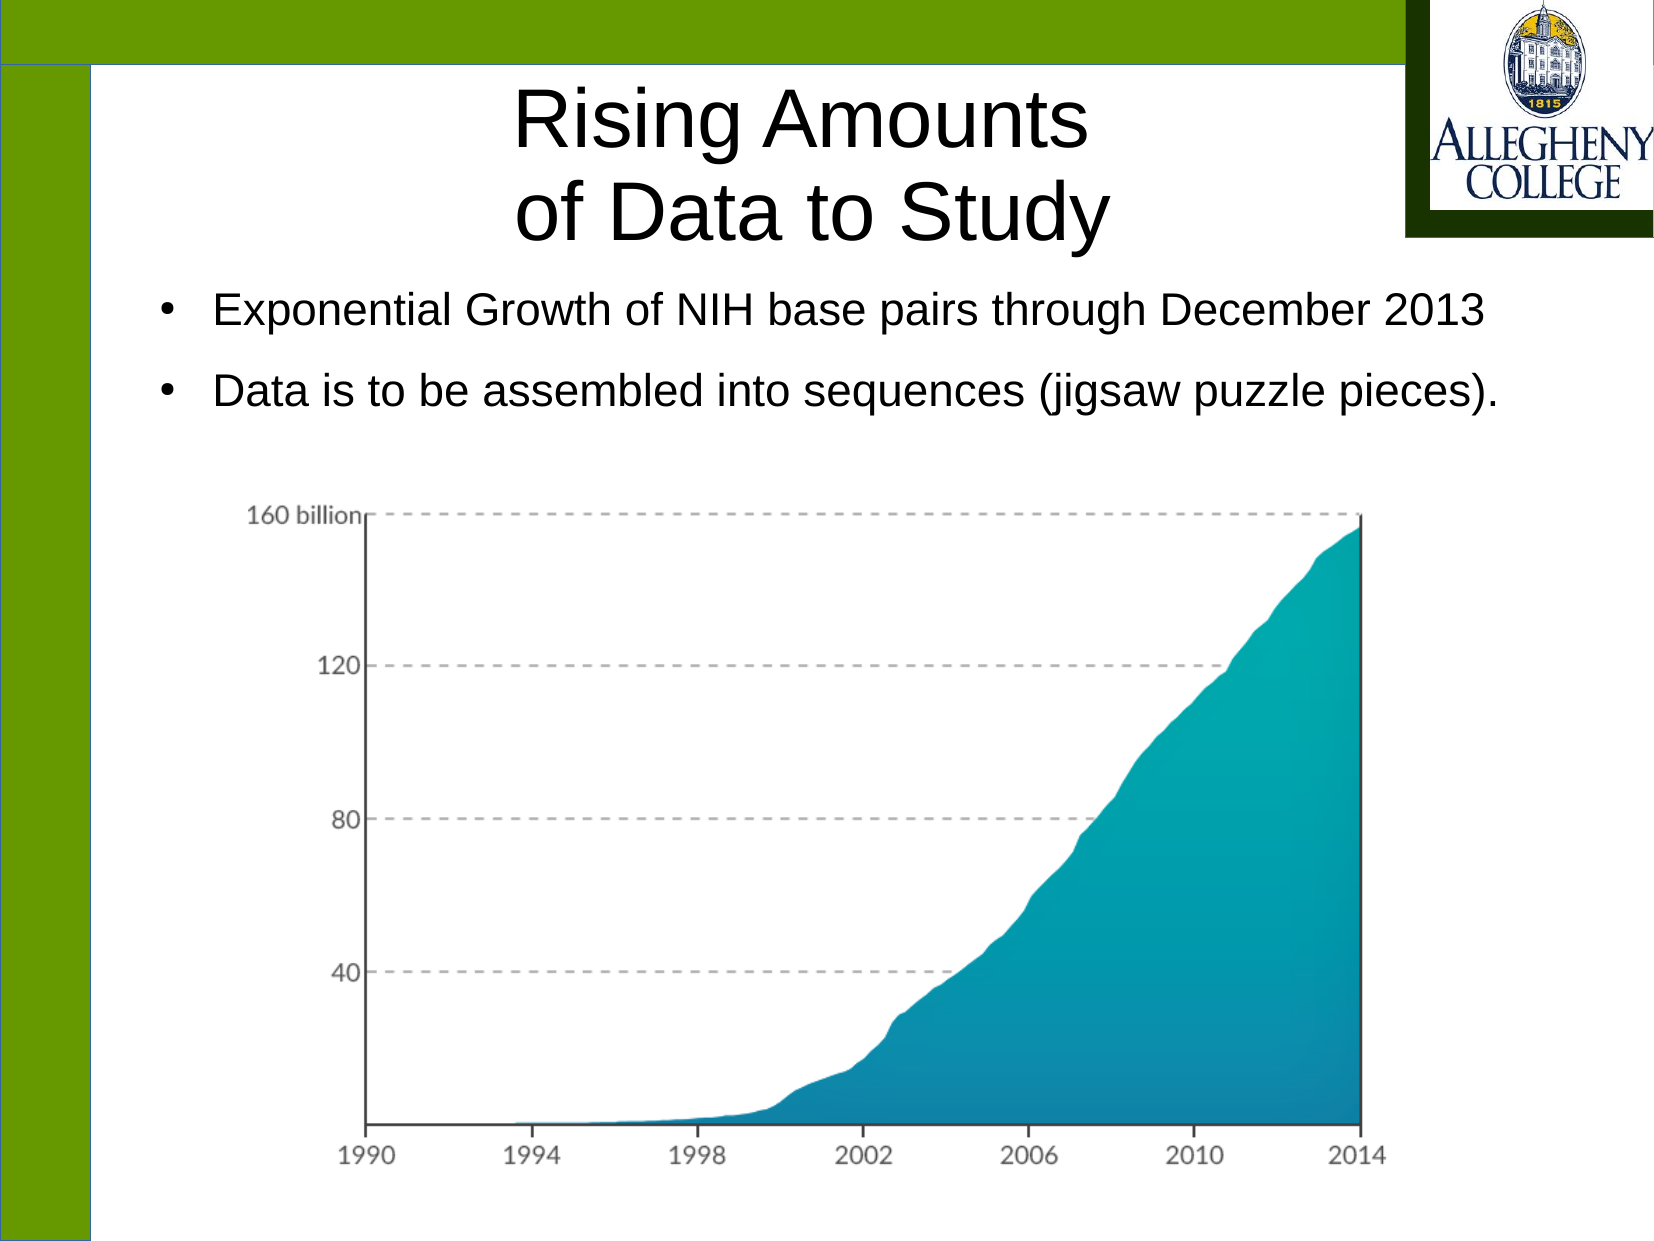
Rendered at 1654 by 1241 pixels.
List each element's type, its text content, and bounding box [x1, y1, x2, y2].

picture [1430, 0, 1654, 210]
picture [248, 503, 1389, 1167]
text_box [0, 0, 1654, 1241]
list Exponential Growth of NIH base pairs through December 2013 Data is to be assembled into sequences (jigsaw puzzle pieces). [141, 284, 1571, 490]
title Rising Amounts of Data to Study [112, 65, 1515, 269]
